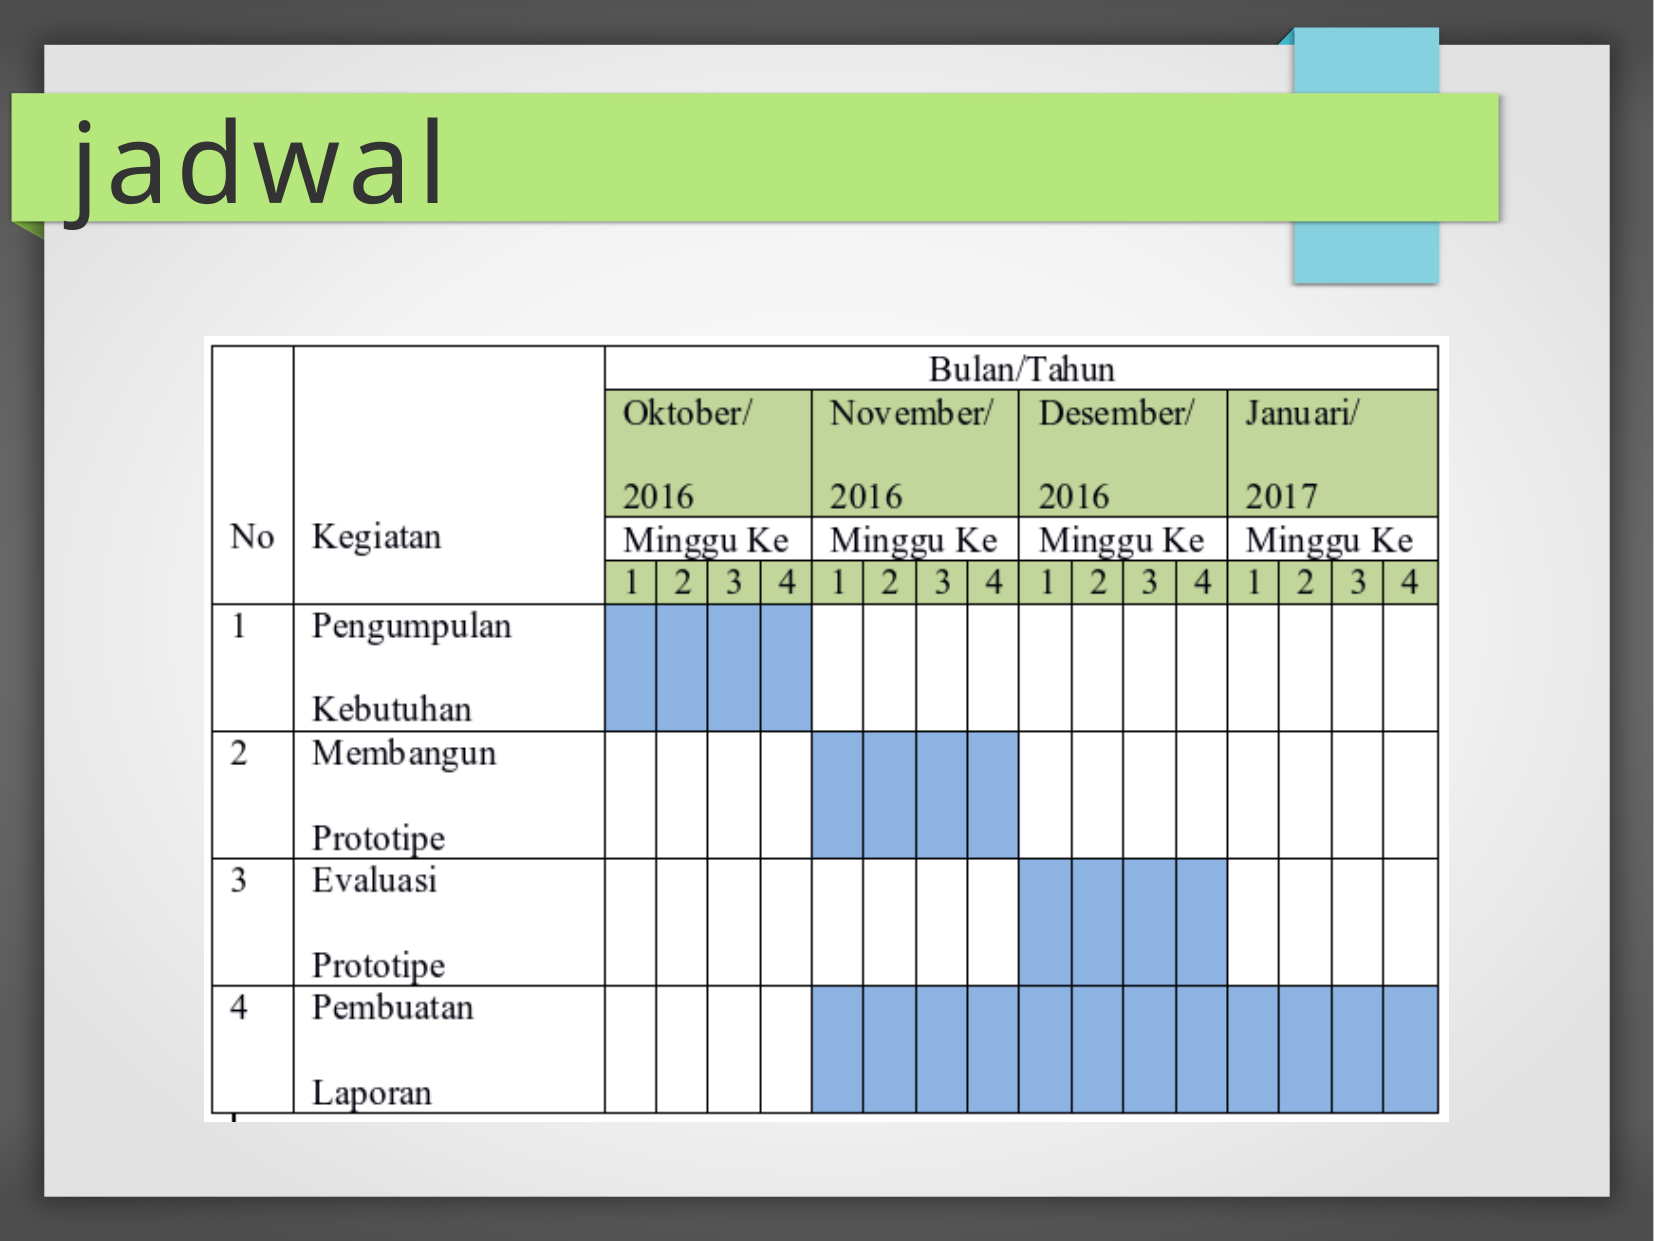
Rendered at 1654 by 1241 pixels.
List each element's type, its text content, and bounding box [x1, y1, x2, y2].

picture [0, 0, 1654, 1241]
title jadwal [70, 95, 1229, 224]
